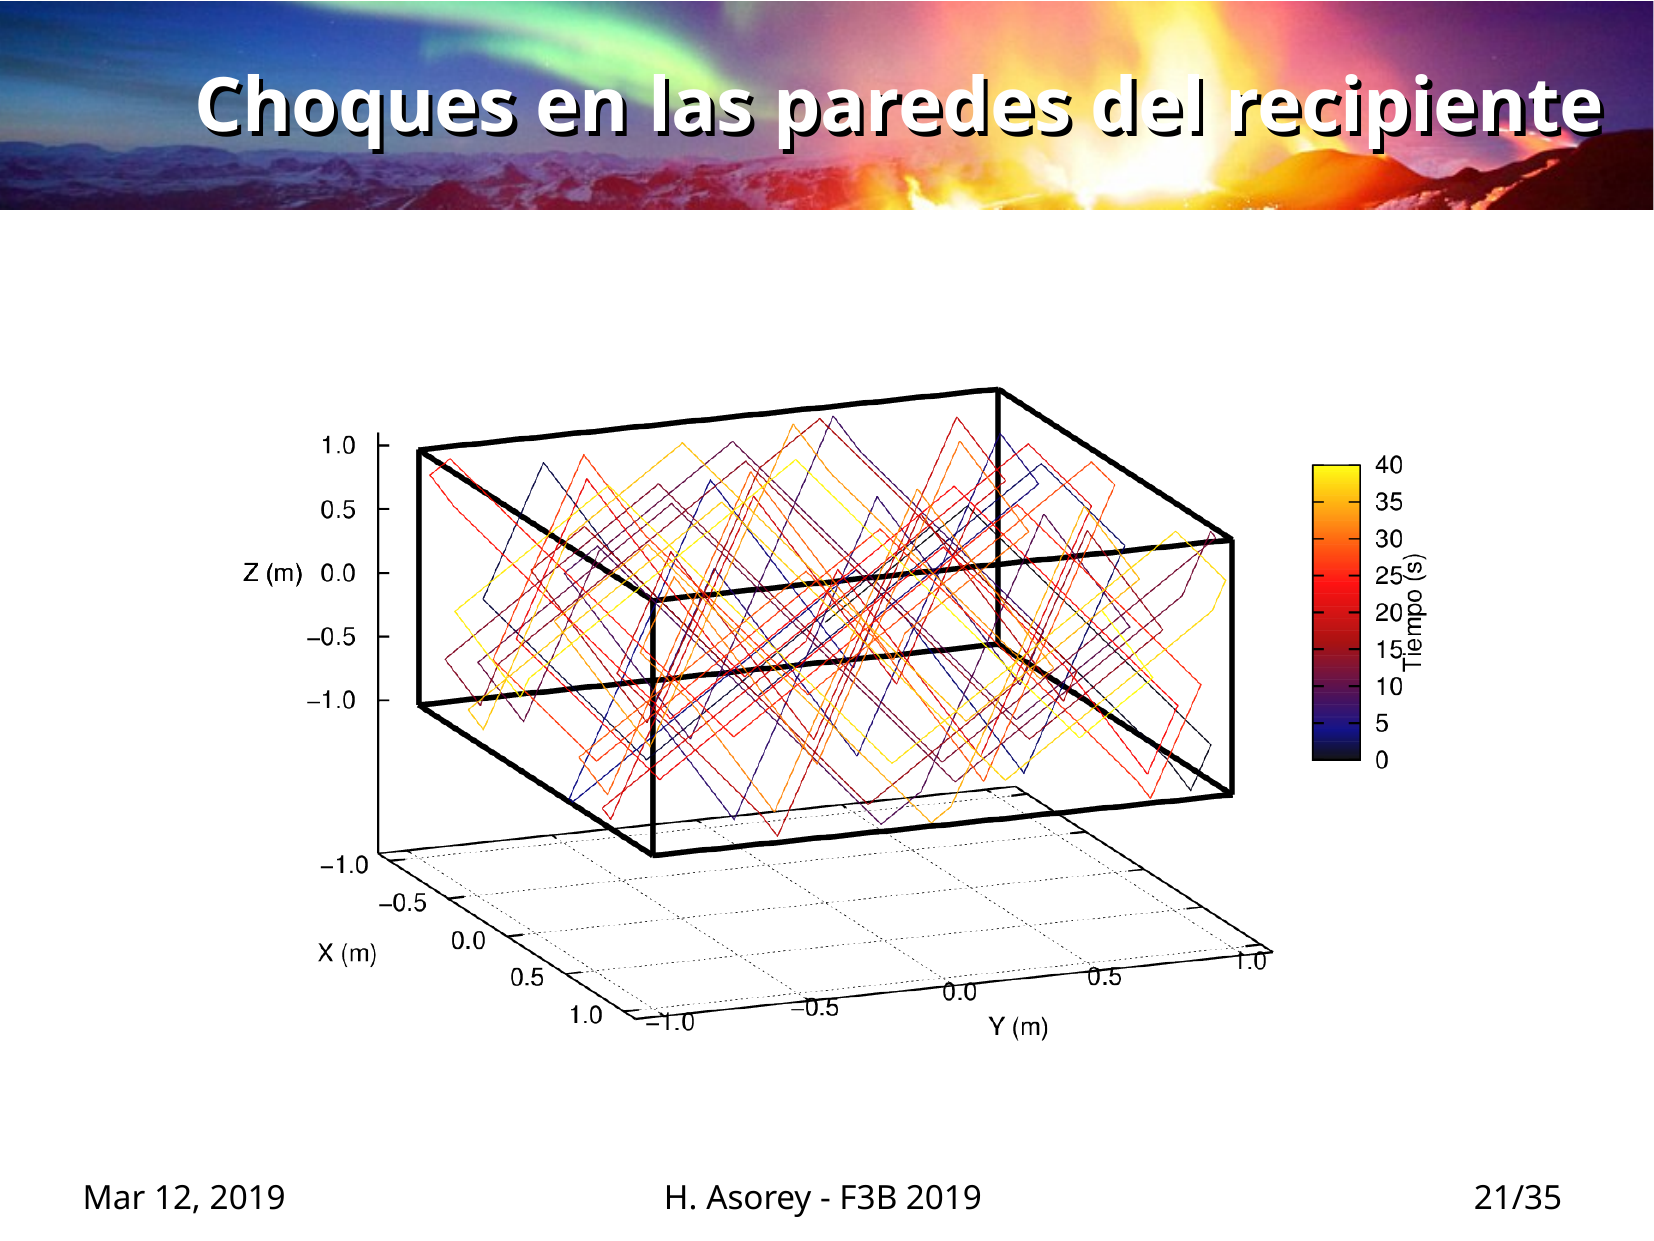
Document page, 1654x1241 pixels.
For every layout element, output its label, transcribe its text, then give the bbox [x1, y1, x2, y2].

title Choques en las paredes del recipiente [45, 15, 1606, 191]
picture [0, 1, 1654, 210]
picture [182, 254, 1468, 1156]
